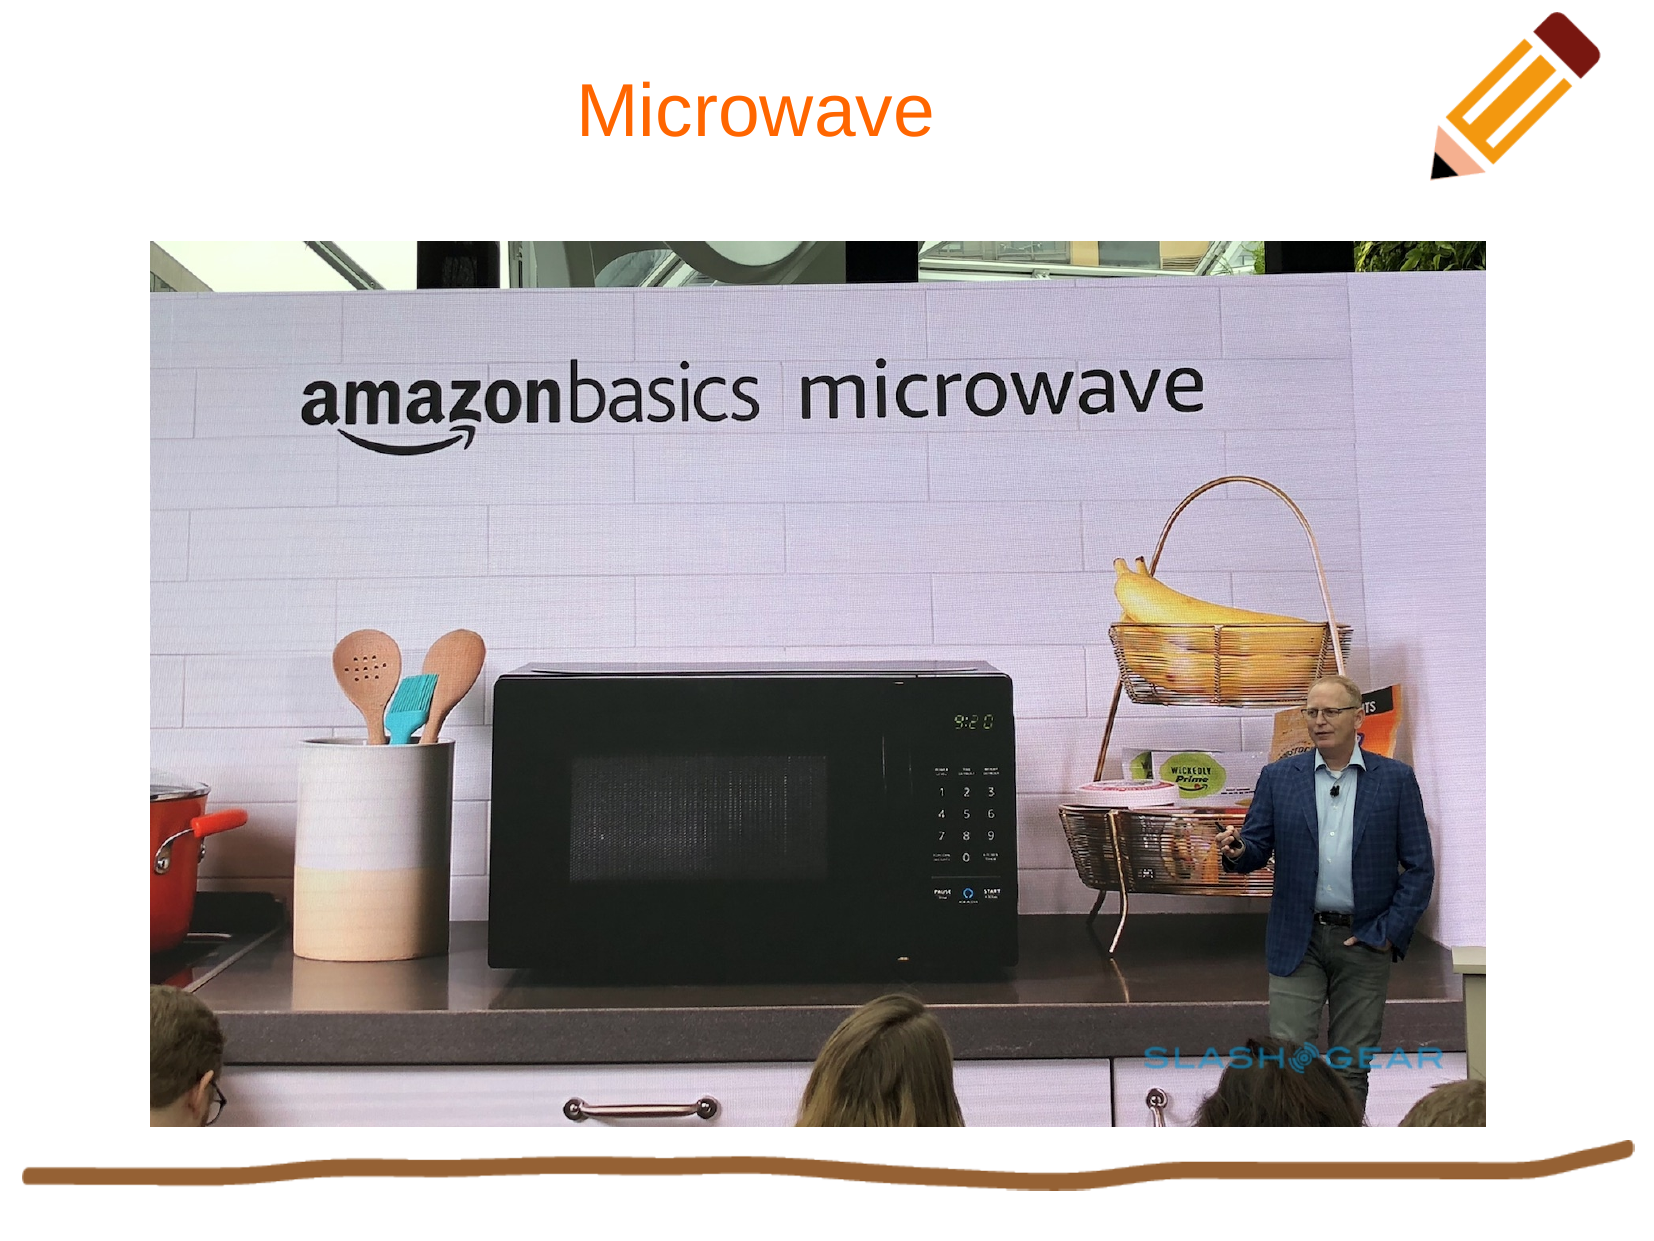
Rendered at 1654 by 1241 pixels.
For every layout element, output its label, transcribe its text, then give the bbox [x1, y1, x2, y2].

picture [150, 241, 1486, 1128]
picture [22, 1140, 1635, 1191]
title Microwave [82, 49, 1430, 172]
picture [1430, 12, 1601, 181]
